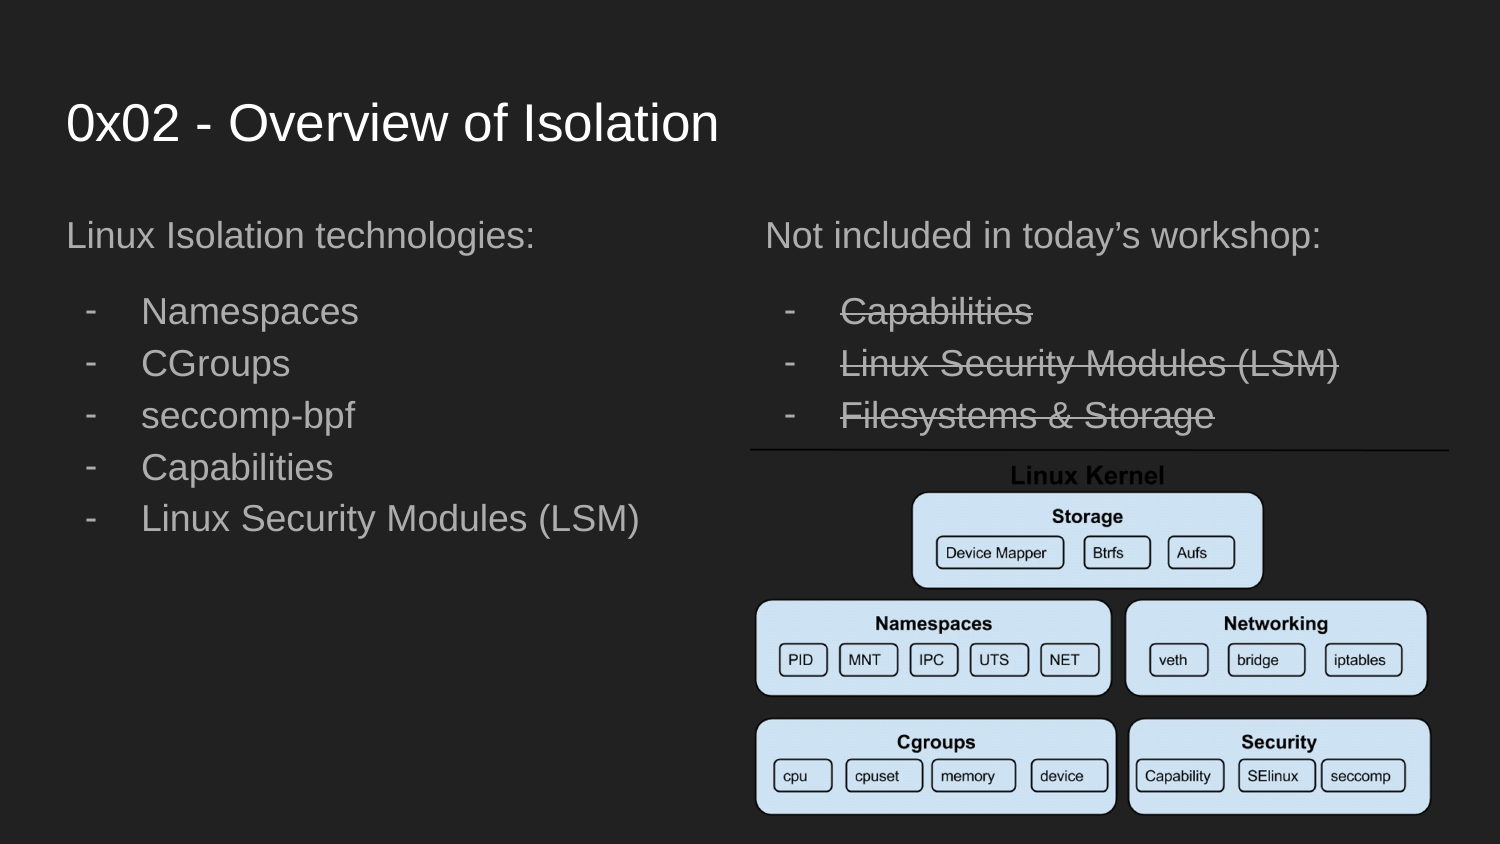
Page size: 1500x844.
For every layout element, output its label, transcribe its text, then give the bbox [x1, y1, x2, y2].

list Not included in today’s workshop: Capabilities Linux Security Modules (LSM) Filesystems & Storage [750, 189, 1449, 448]
title 0x02 - Overview of Isolation [51, 72, 1449, 167]
list Linux Isolation technologies: Namespaces CGroups seccomp-bpf Capabilities Linux Security Modules (LSM) [51, 189, 750, 750]
picture [750, 448, 1449, 816]
